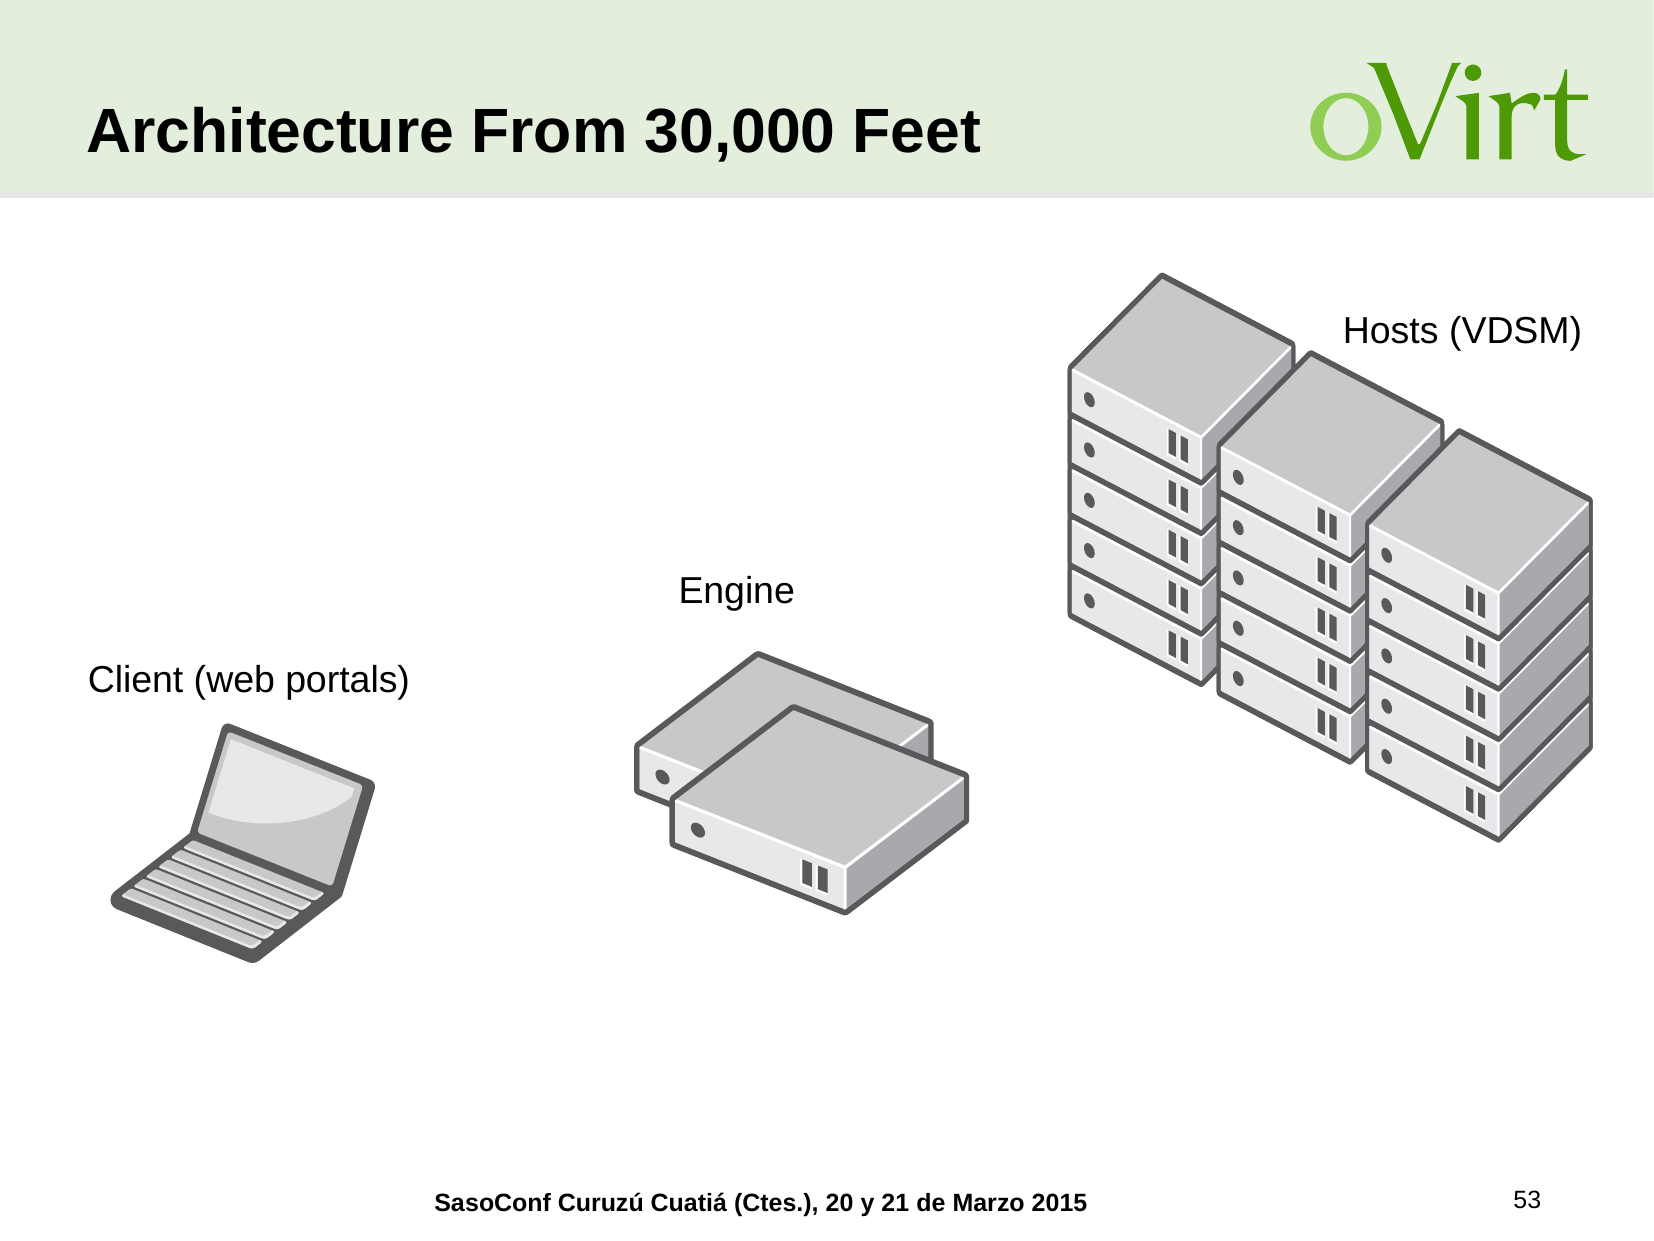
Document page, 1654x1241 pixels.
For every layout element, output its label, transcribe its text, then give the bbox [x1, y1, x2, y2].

picture [634, 651, 970, 916]
picture [1067, 272, 1593, 843]
picture [110, 723, 376, 963]
text_box Hosts (VDSM) [1328, 302, 1654, 360]
text_box Client (web portals) [73, 651, 449, 709]
text_box Engine [663, 562, 852, 620]
title Architecture From 30,000 Feet [86, 36, 1307, 225]
